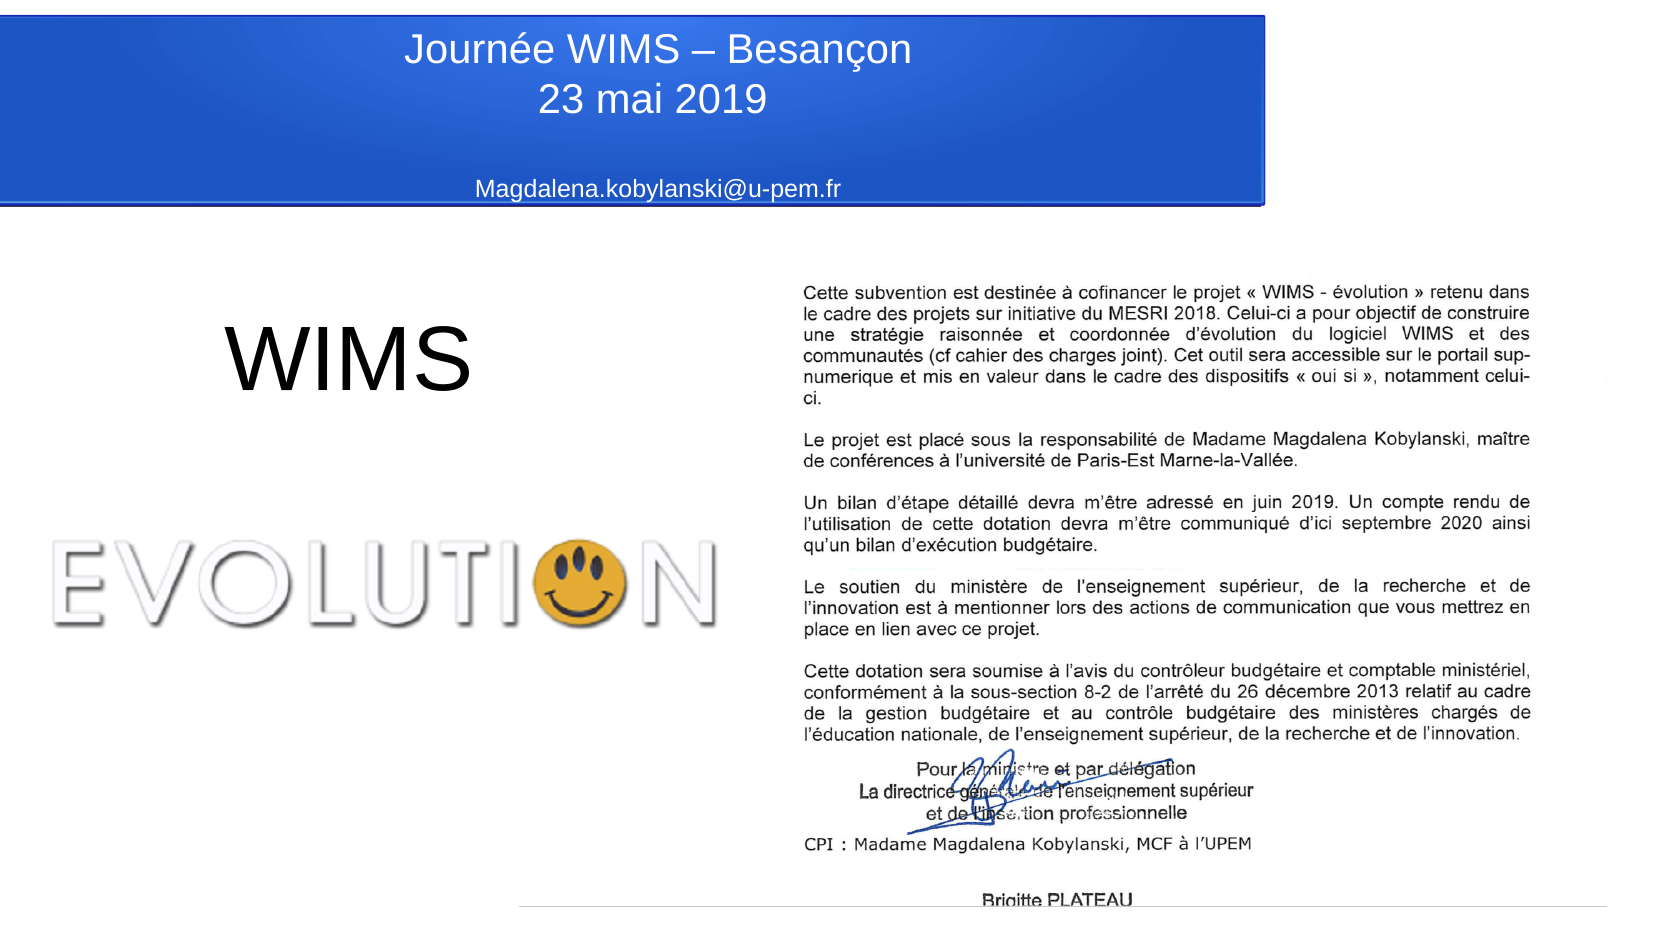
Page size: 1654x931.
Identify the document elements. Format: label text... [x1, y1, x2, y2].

text_box Journée WIMS – Besançon 23 mai 2019 Magdalena.kobylanski@u-pem.fr [82, 28, 1235, 196]
text_box WIMS [71, 235, 627, 472]
picture [23, 259, 1607, 907]
picture [0, 13, 1269, 211]
